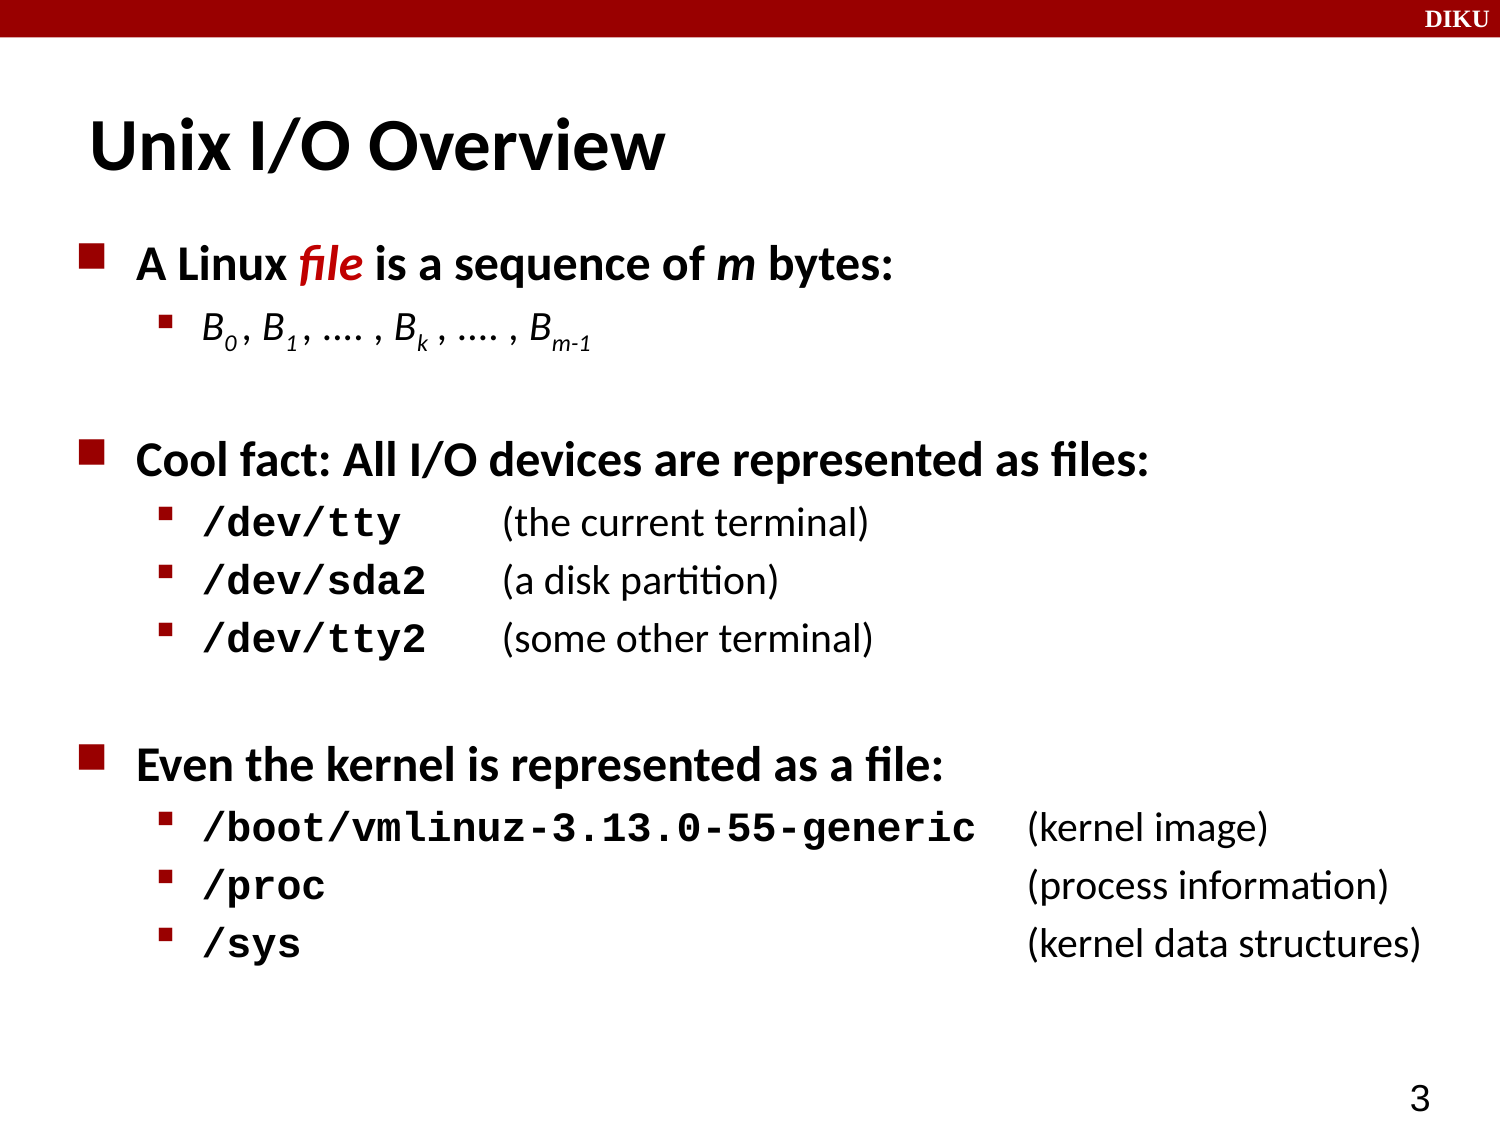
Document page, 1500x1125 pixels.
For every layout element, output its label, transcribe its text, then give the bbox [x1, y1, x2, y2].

text_box A Linux file is a sequence of m bytes: B0 , B1 , .... , Bk , .... , Bm-1 Cool fact: All I/O devices are represented as files: /dev/tty (the current terminal) /dev/sda2 (a disk partition) /dev/tty2 (some other terminal) Even the kernel is represented as a file: /boot/vmlinuz-3.13.0-55-generic (kernel image) /proc (process information) /sys (kernel data structures) [65, 223, 1488, 1039]
text_box Unix I/O Overview [75, 93, 888, 188]
